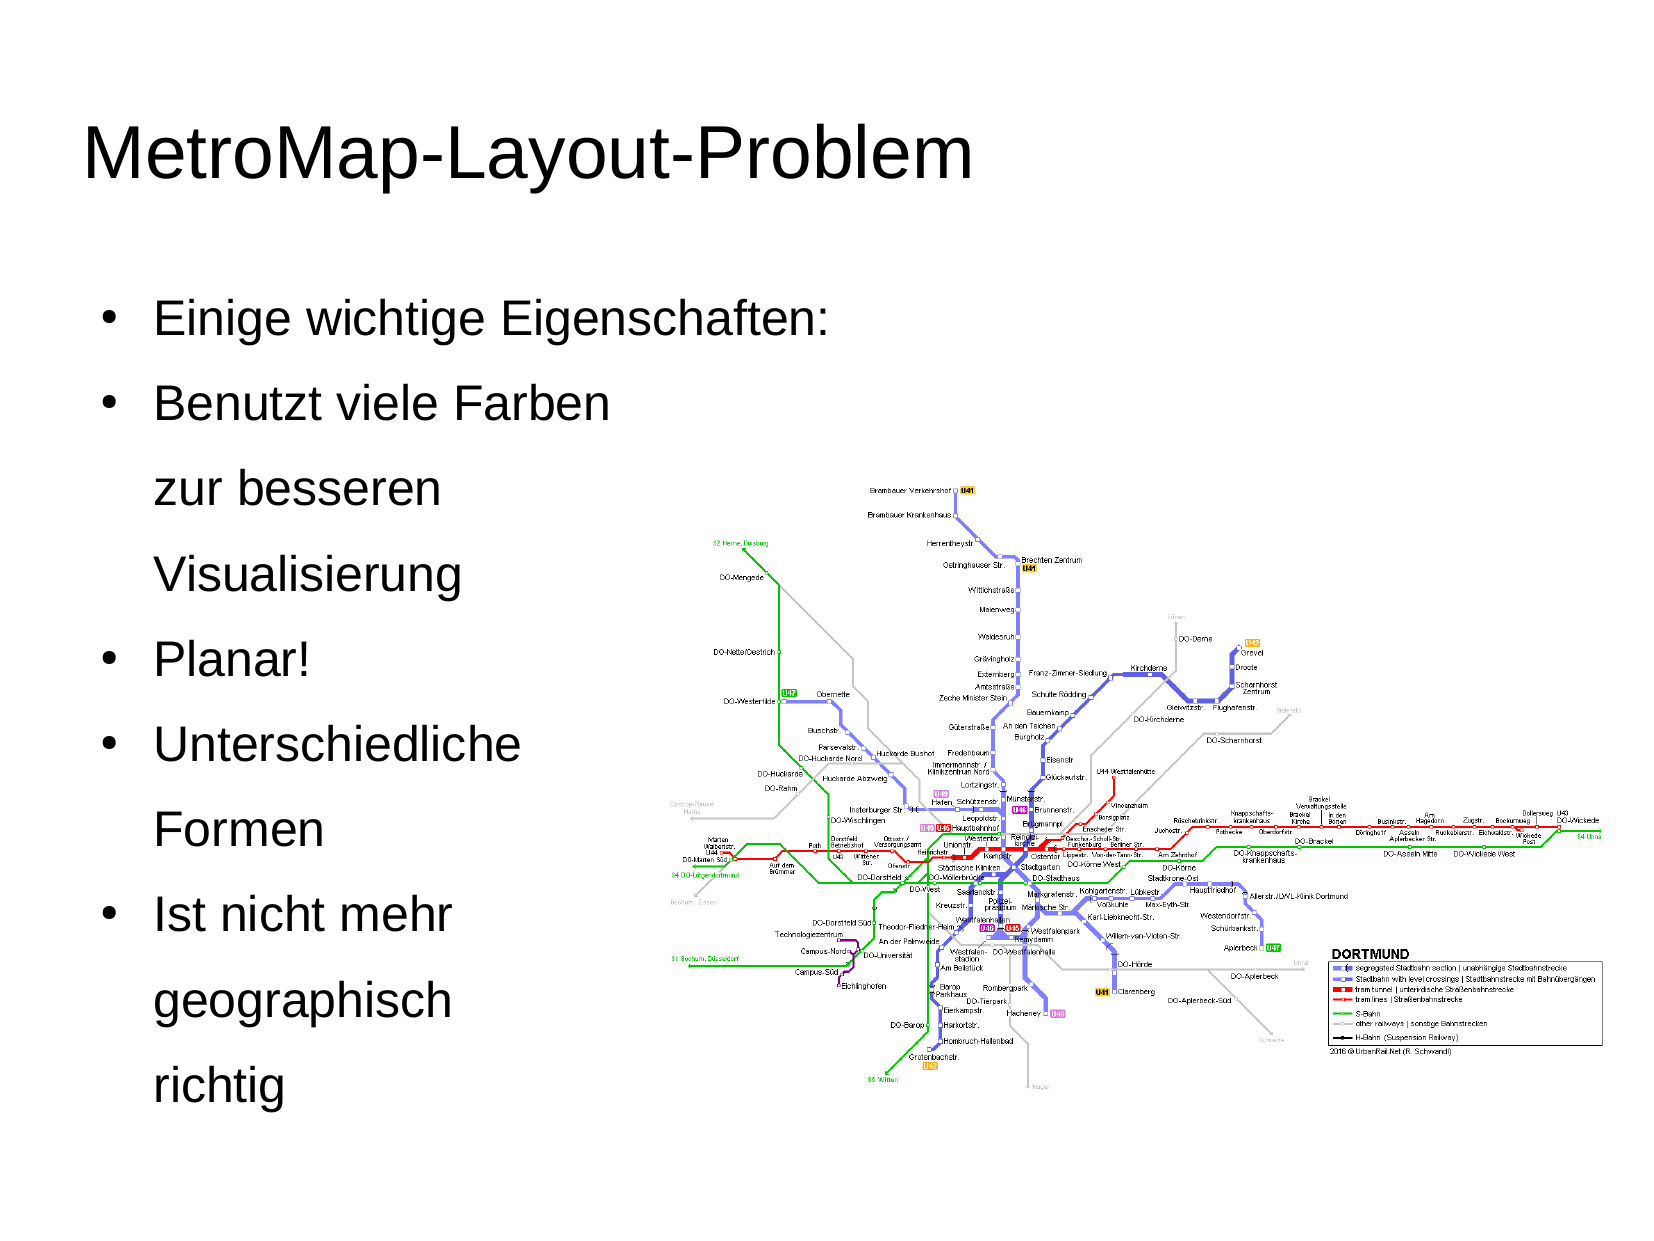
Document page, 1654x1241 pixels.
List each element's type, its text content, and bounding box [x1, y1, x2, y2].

list Einige wichtige Eigenschaften: Benutzt viele Farben zur besseren Visualisierung Planar! Unterschiedliche Formen Ist nicht mehr geographisch richtig [82, 290, 1571, 1241]
title MetroMap-Layout-Problem [82, 49, 1571, 257]
picture [661, 472, 1630, 1099]
